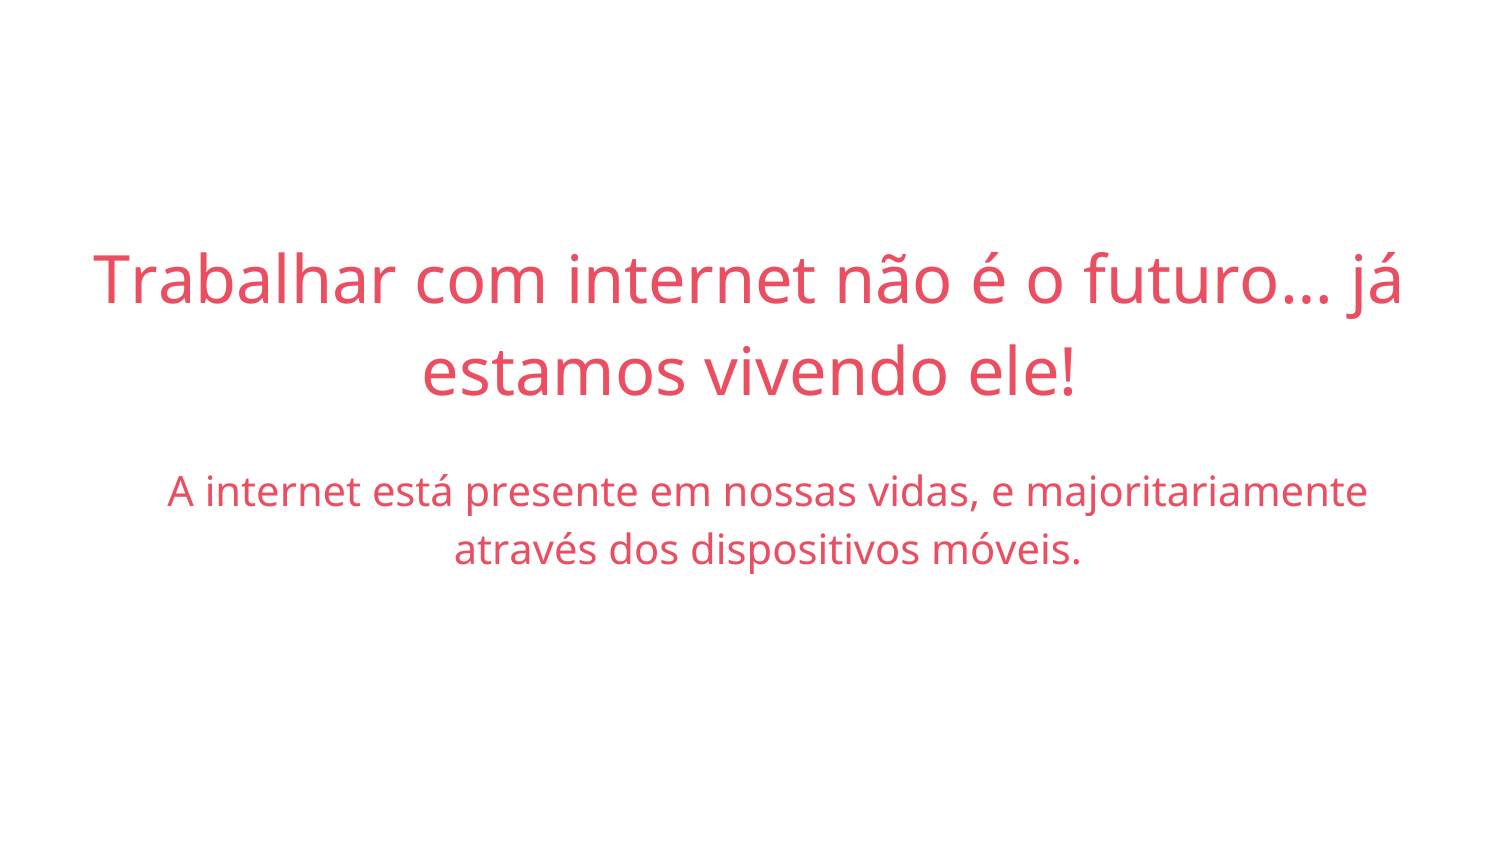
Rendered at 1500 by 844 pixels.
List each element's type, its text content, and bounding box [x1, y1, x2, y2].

text_box Trabalhar com internet não é o futuro… já estamos vivendo ele! [69, 209, 1431, 414]
text_box A internet está presente em nossas vidas, e majoritariamente através dos dispositivos móveis. [87, 413, 1449, 617]
